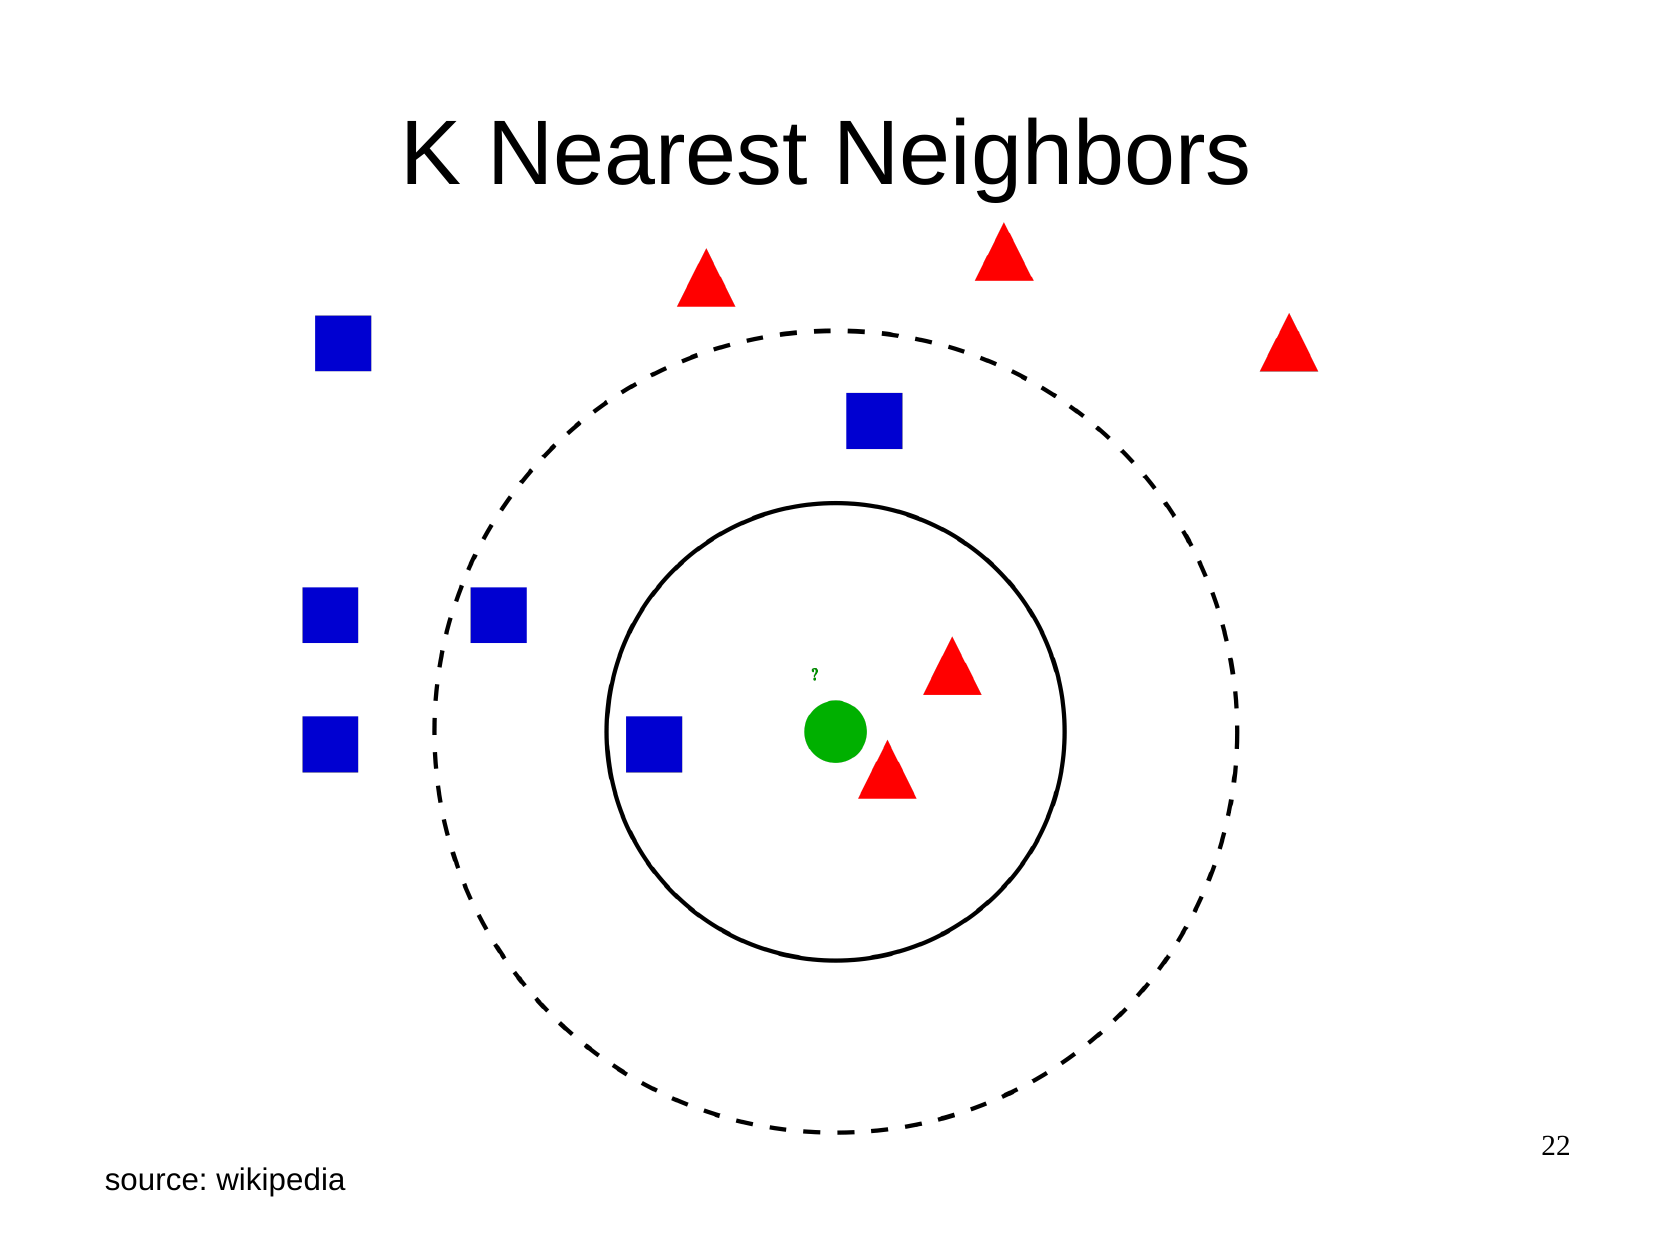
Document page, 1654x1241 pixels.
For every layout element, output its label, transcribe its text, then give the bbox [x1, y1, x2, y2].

text_box source: wikipedia [90, 1155, 361, 1206]
picture [298, 217, 1321, 1141]
title K Nearest Neighbors [82, 49, 1571, 257]
